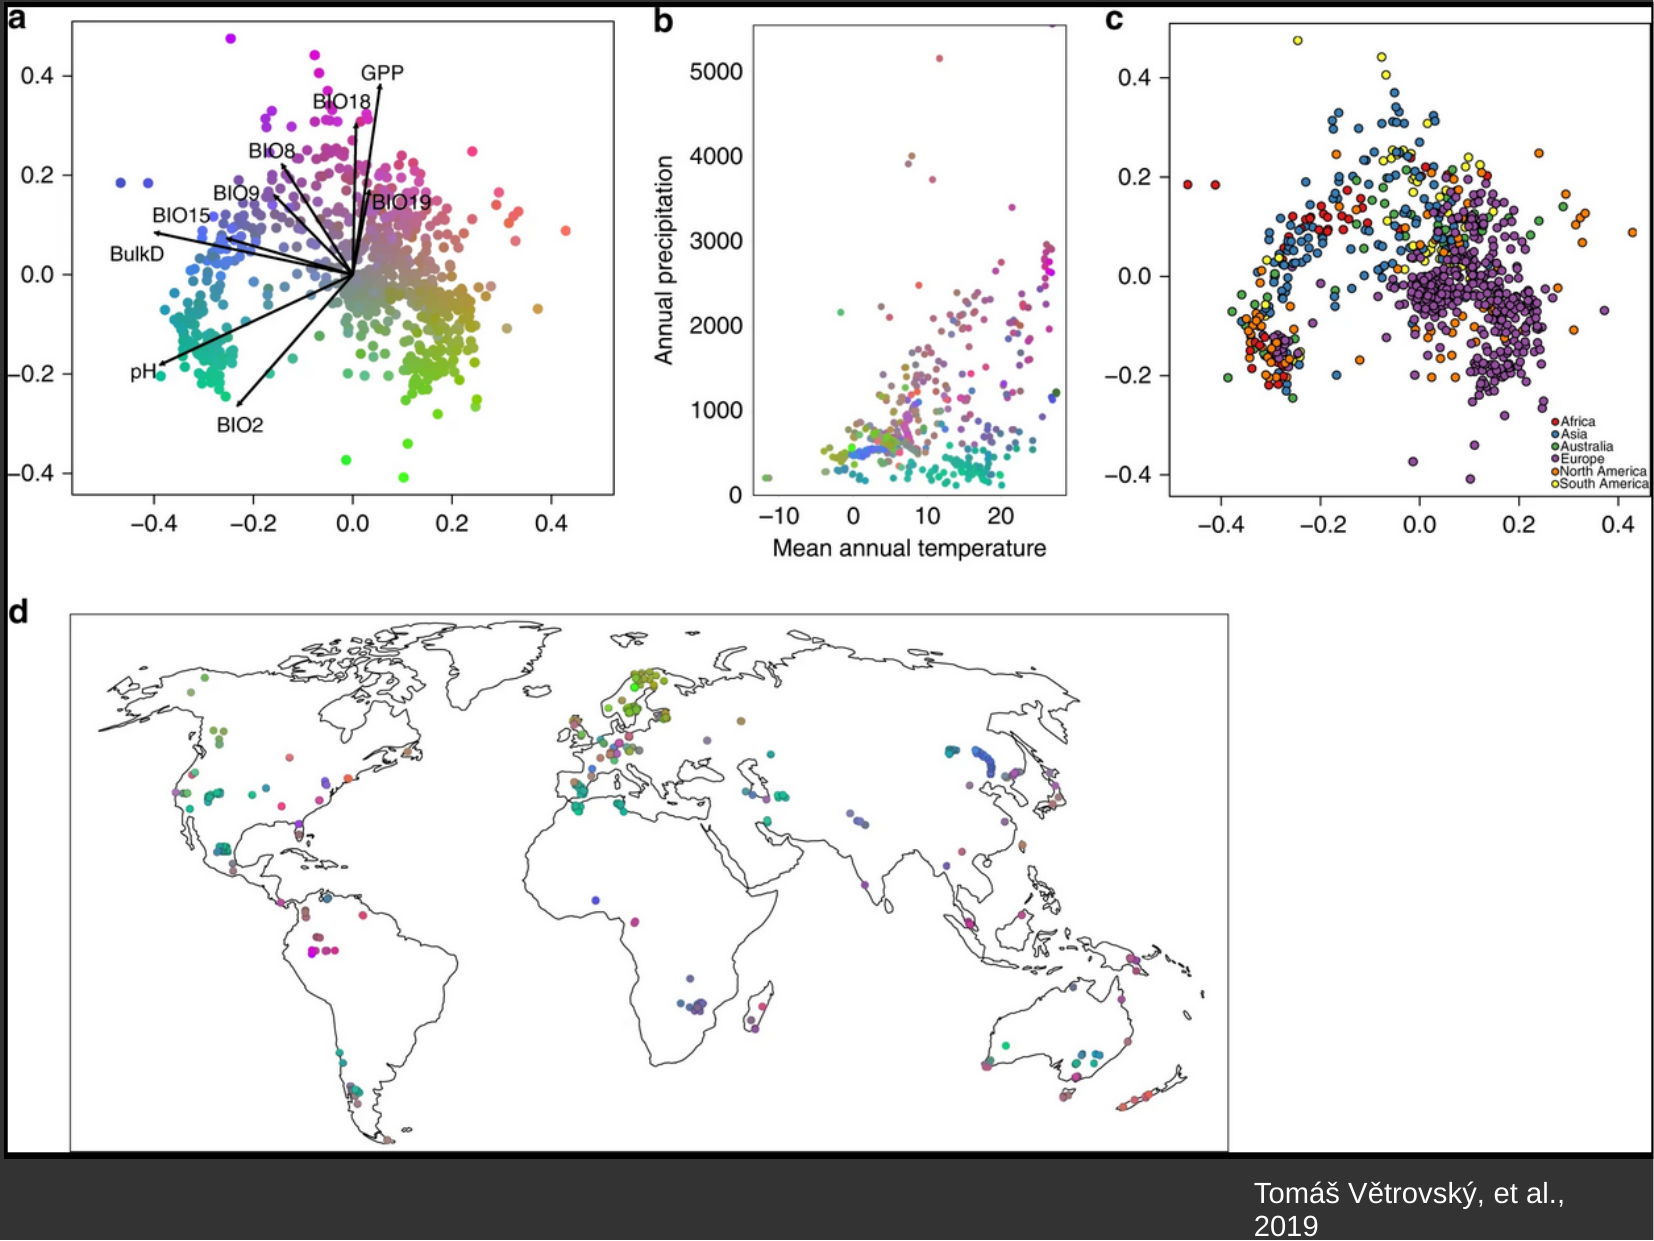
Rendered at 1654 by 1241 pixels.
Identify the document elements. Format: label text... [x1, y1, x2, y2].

text_box Tomáš Větrovský, et al., 2019 [1239, 1170, 1651, 1241]
picture [4, 2, 1654, 1159]
